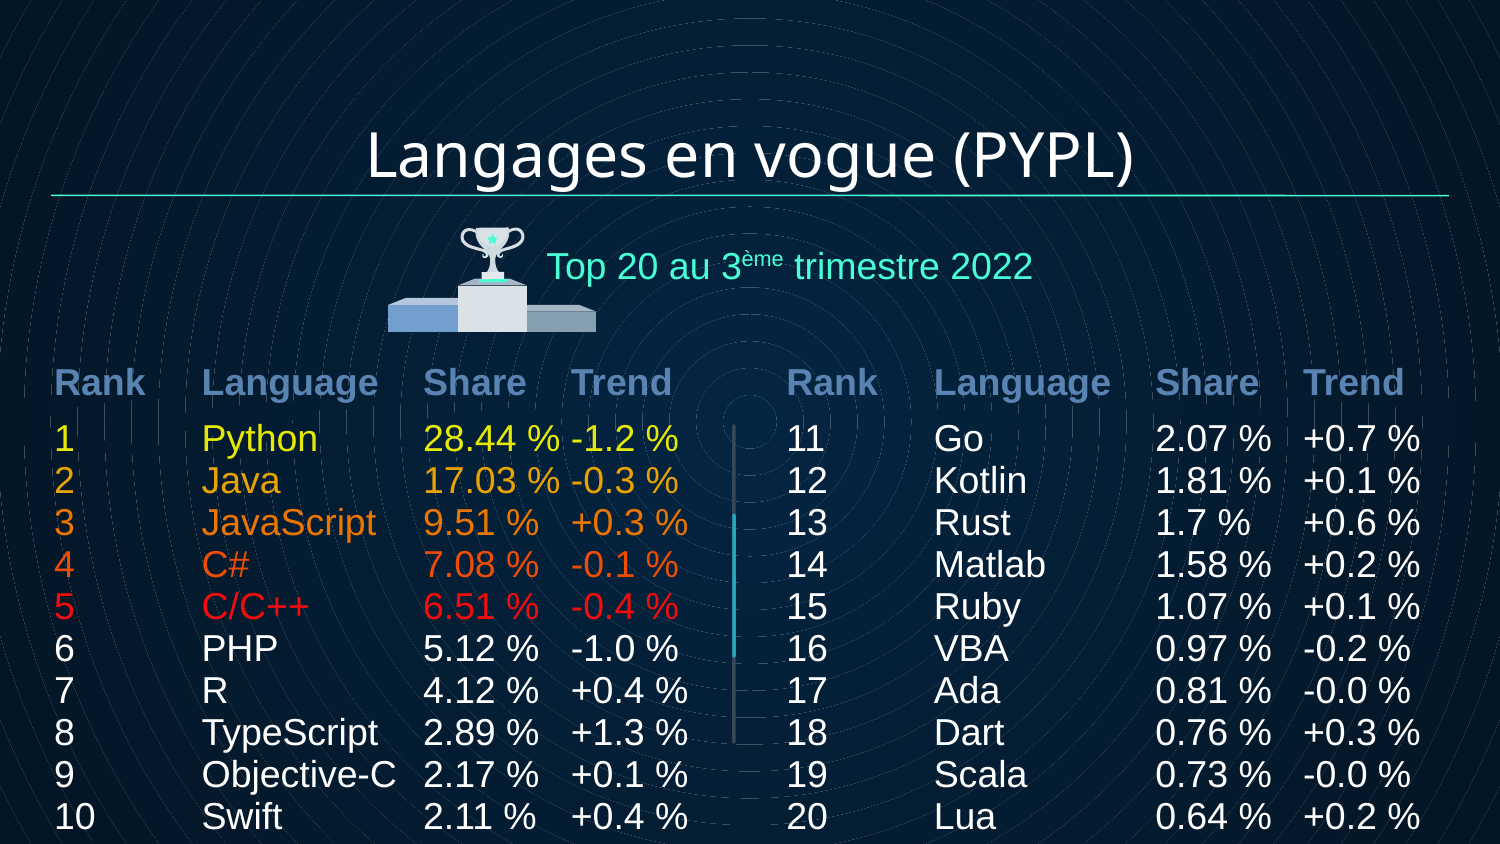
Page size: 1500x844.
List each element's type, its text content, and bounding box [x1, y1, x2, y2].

text_box [388, 227, 597, 332]
text_box Top 20 au 3ème trimestre 2022 [531, 237, 1111, 337]
title Langages en vogue (PYPL) [51, 197, 1449, 206]
title Langages en vogue (PYPL) [51, 105, 1449, 194]
text_box [732, 424, 736, 745]
text_box Rank Language Share Trend 11 Go 2.07 % +0.7 % 12 Kotlin 1.81 % +0.1 % 13 Rust 1.7 % +0.6 % 14 Matlab 1.58 % +0.2 % 15 Ruby 1.07 % +0.1 % 16 VBA 0.97 % -0.2 % 17 Ada 0.81 % -0.0 % 18 Dart 0.76 % +0.3 % 19 Scala 0.73 % -0.0 % 20 Lua 0.64 % +0.2 % [771, 354, 1453, 844]
text_box Rank Language Share Trend 1 Python 28.44 % -1.2 % 2 Java 17.03 % -0.3 % 3 JavaScript 9.51 % +0.3 % 4 C# 7.08 % -0.1 % 5 C/C++ 6.51 % -0.4 % 6 PHP 5.12 % -1.0 % 7 R 4.12 % +0.4 % 8 TypeScript 2.89 % +1.3 % 9 Objective-C 2.17 % +0.1 % 10 Swift 2.11 % +0.4 % [39, 354, 721, 844]
